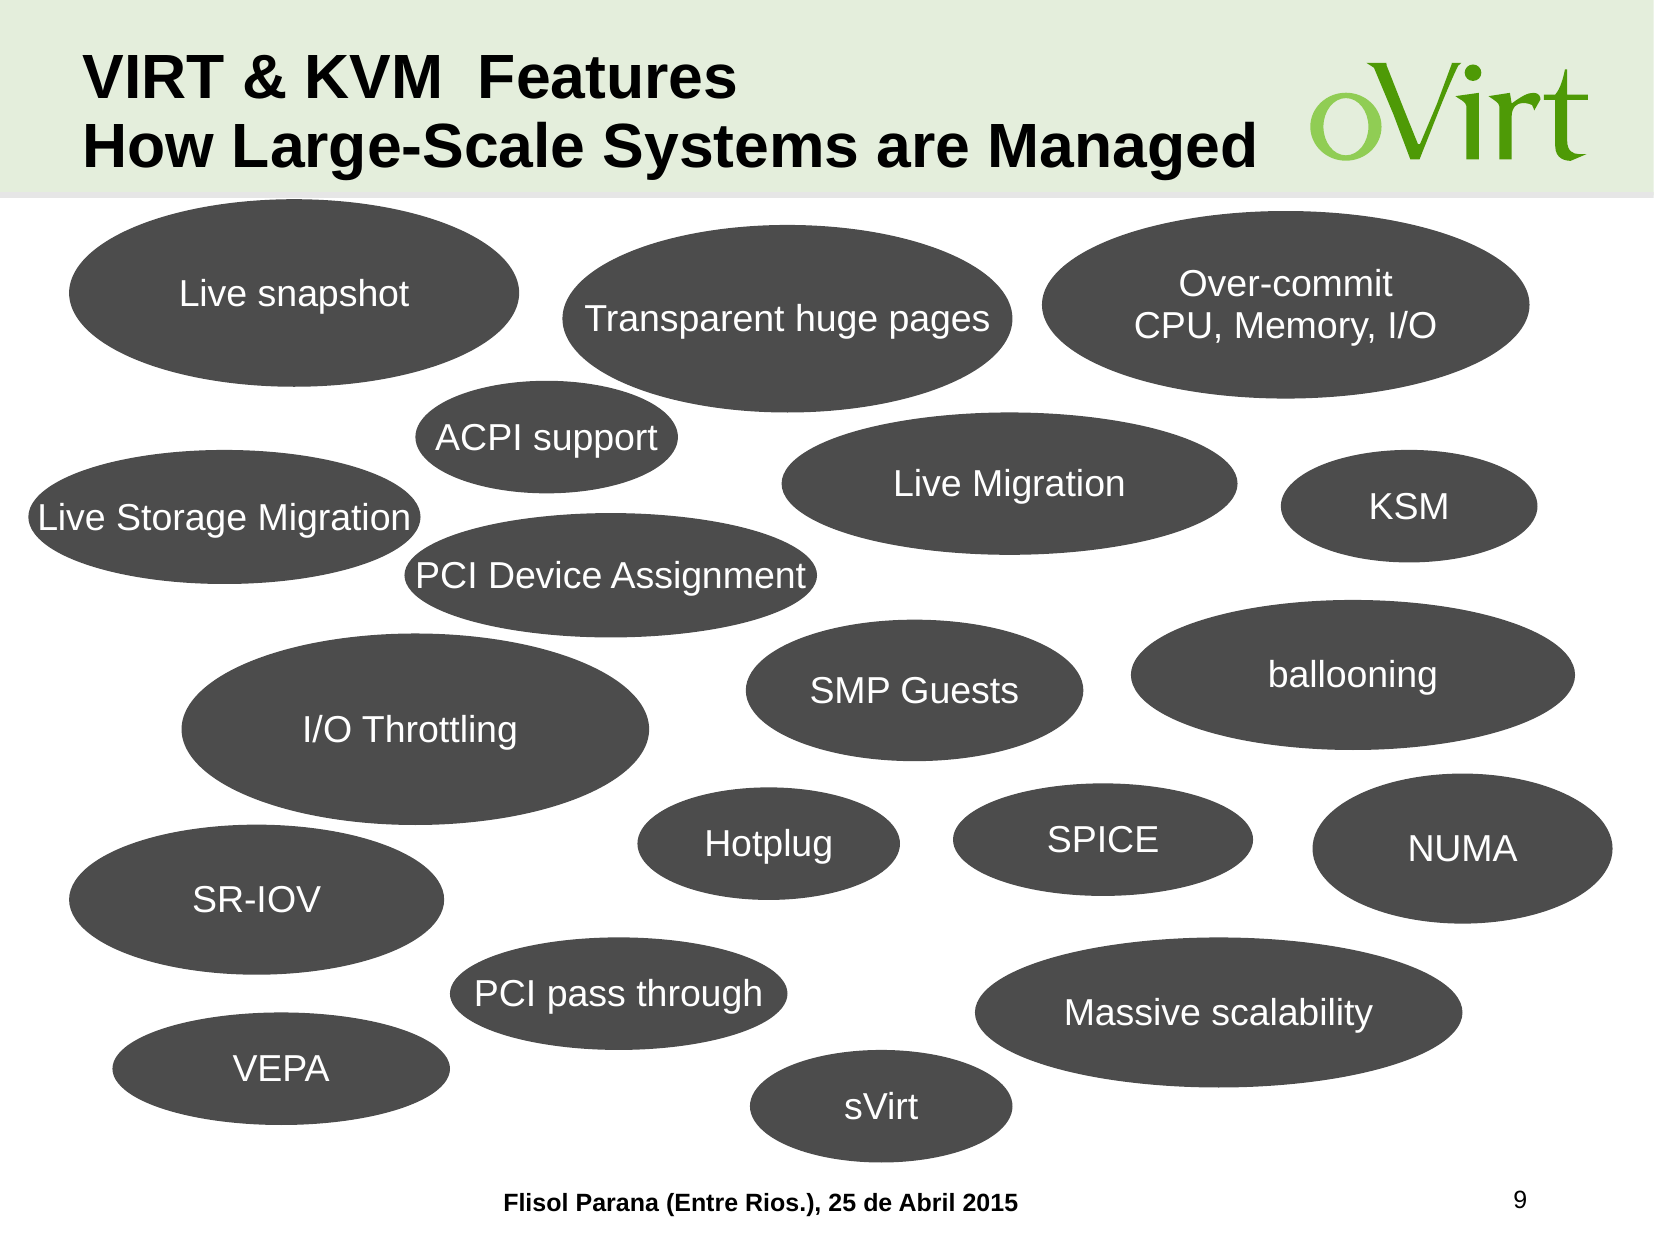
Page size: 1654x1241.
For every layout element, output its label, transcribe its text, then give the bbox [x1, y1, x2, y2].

text_box Hotplug [637, 787, 901, 900]
text_box VEPA [112, 1012, 451, 1126]
text_box sVirt [749, 1049, 1013, 1163]
text_box SR-IOV [69, 824, 445, 975]
text_box ballooning [1130, 599, 1576, 751]
text_box NUMA [1312, 773, 1613, 924]
text_box Transparent huge pages [562, 224, 1013, 413]
text_box Over-commit CPU, Memory, I/O [1041, 211, 1530, 399]
text_box PCI Device Assignment [404, 513, 818, 638]
title VIRT & KVM Features How Large-Scale Systems are Managed [82, 37, 1571, 188]
text_box SPICE [953, 783, 1254, 896]
text_box KSM [1280, 449, 1538, 563]
text_box Massive scalability [974, 937, 1463, 1088]
text_box PCI pass through [449, 937, 788, 1050]
text_box SMP Guests [745, 619, 1084, 762]
text_box Live snapshot [69, 199, 520, 387]
text_box ACPI support [415, 380, 678, 494]
text_box I/O Throttling [181, 633, 650, 826]
text_box Live Migration [781, 412, 1238, 555]
text_box Live Storage Migration [28, 449, 421, 584]
